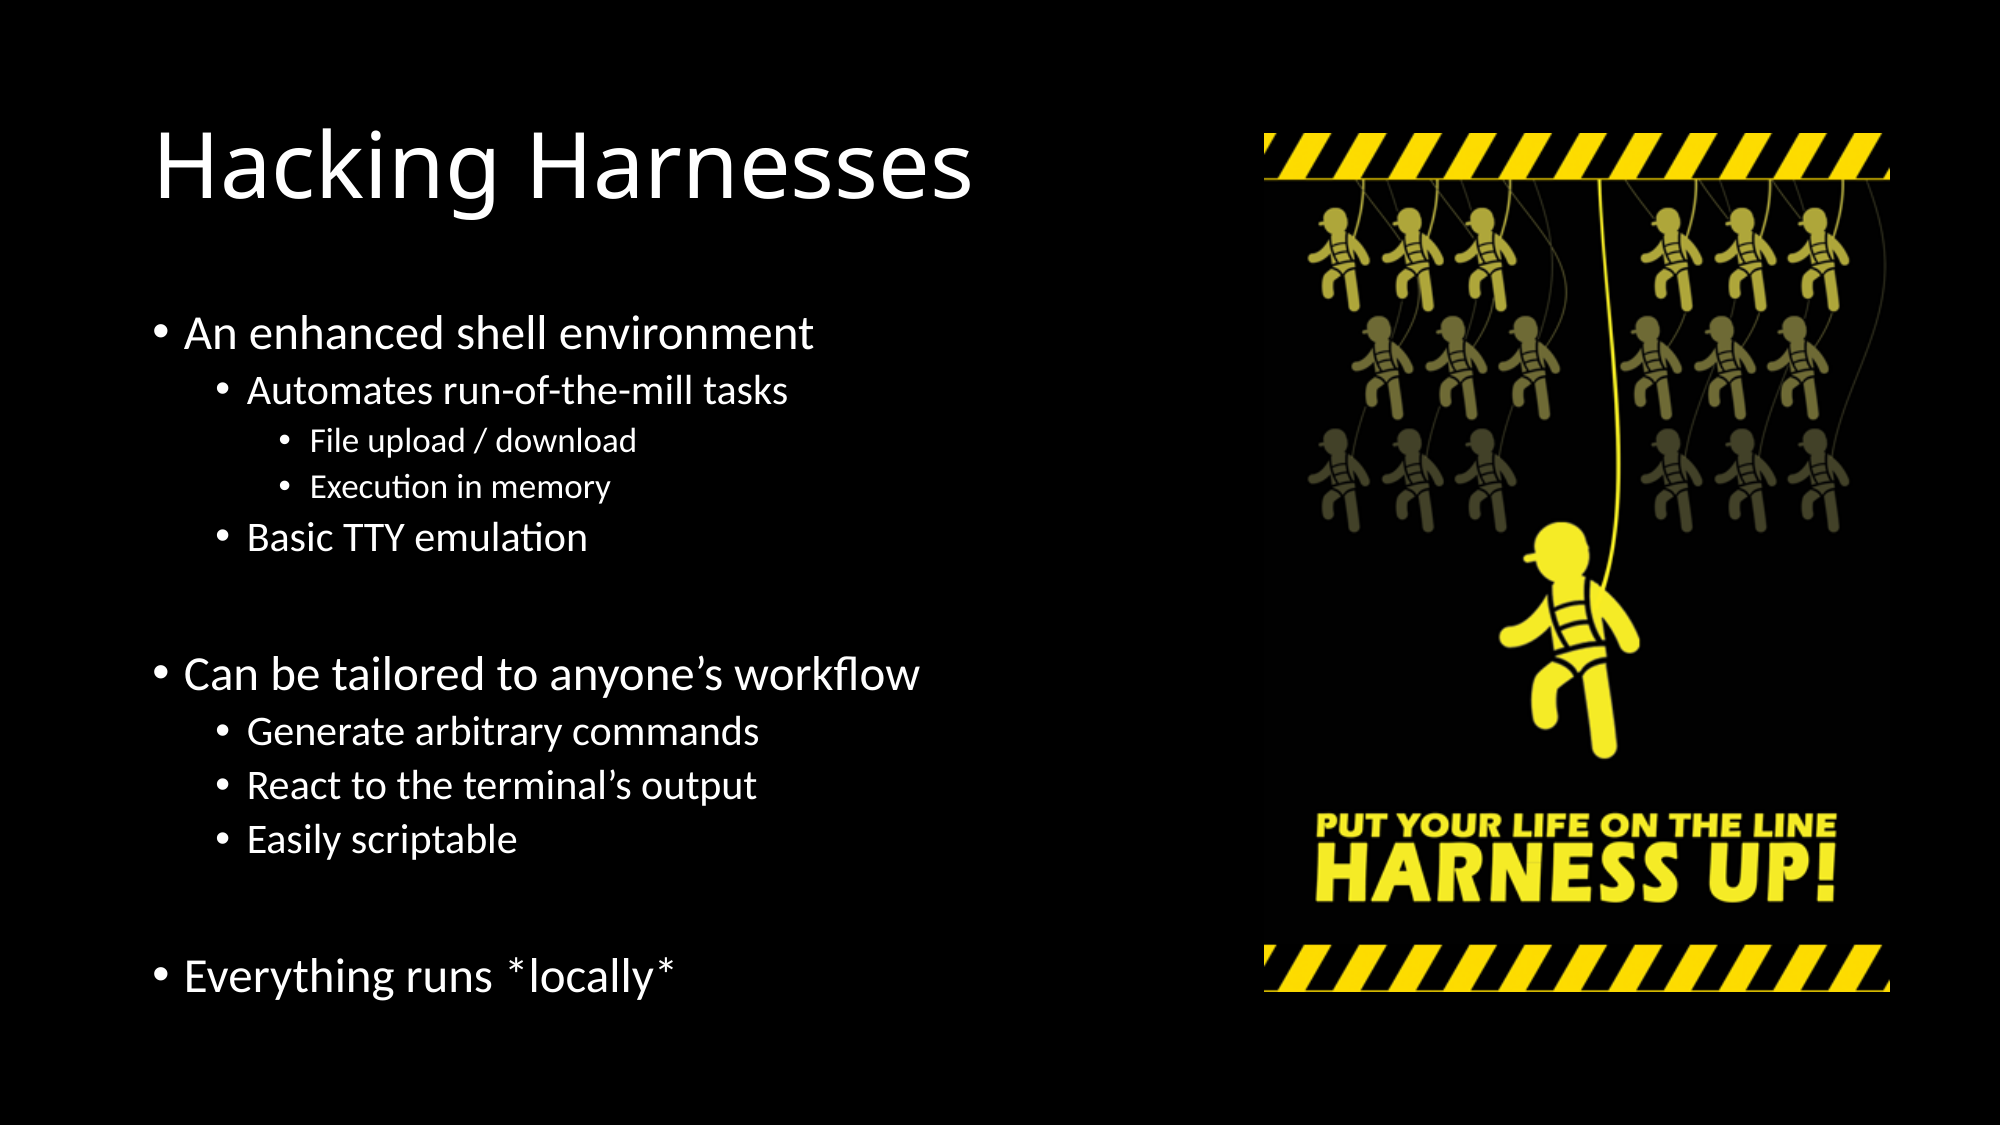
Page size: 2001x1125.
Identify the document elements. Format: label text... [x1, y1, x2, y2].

list An enhanced shell environment Automates run-of-the-mill tasks File upload / download Execution in memory Basic TTY emulation Can be tailored to anyone’s workflow Generate arbitrary commands React to the terminal’s output Easily scriptable Everything runs *locally* [137, 299, 1863, 1014]
title Hacking Harnesses [137, 59, 1863, 278]
picture [1264, 133, 1890, 992]
